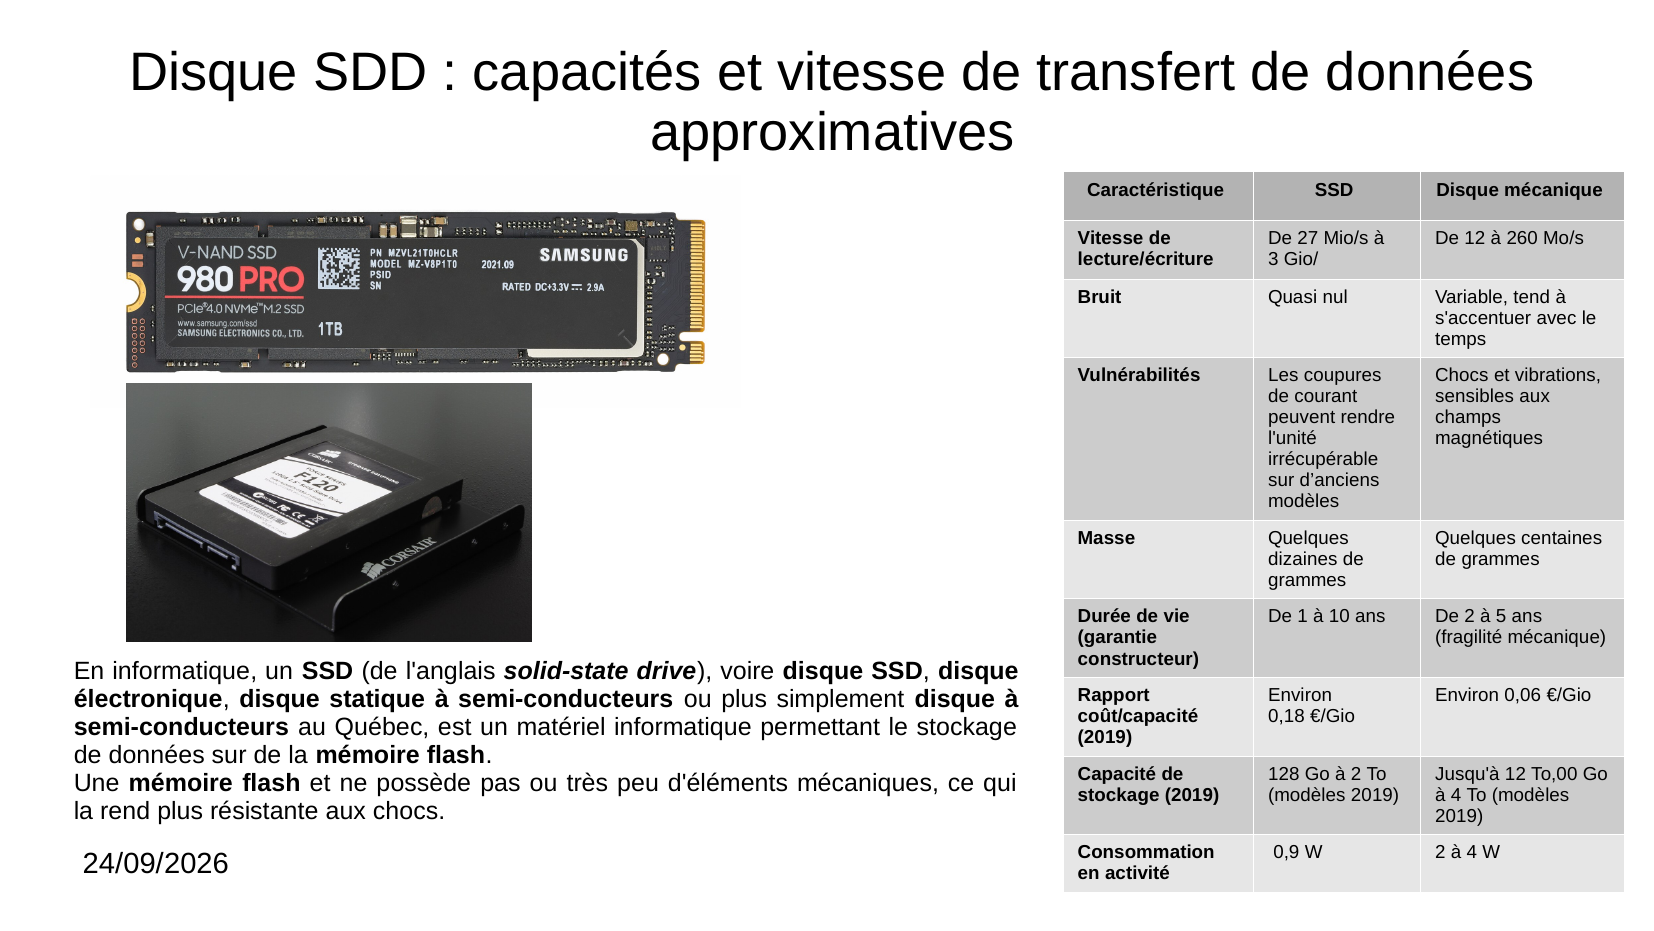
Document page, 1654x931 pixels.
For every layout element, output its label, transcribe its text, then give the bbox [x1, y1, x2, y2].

table_header SSD [1254, 172, 1420, 220]
table_cell Quasi nul [1254, 280, 1420, 357]
table_cell 2 à 4 W [1421, 835, 1624, 892]
table_header Caractéristique [1064, 172, 1253, 220]
table_cell Environ 0,18 €/Gio [1254, 678, 1420, 756]
table_cell Masse [1064, 521, 1253, 598]
picture [90, 175, 741, 643]
table_cell De 2 à 5 ans (fragilité mécanique) [1421, 599, 1624, 677]
table_cell Vitesse de lecture/écriture [1064, 221, 1253, 279]
table_cell Variable, tend à s'accentuer avec le temps [1421, 280, 1624, 357]
table_cell Chocs et vibrations, sensibles aux champs magnétiques [1421, 358, 1624, 520]
table_cell Rapport coût/capacité (2019) [1064, 678, 1253, 756]
table_header Disque mécanique [1421, 172, 1624, 220]
table_cell Environ 0,06 €/Gio [1421, 678, 1624, 756]
table_cell Vulnérabilités [1064, 358, 1253, 520]
table_cell De 1 à 10 ans [1254, 599, 1420, 677]
table_cell De 27 Mio/s à 3 Gio/ [1254, 221, 1420, 279]
table_cell 0,9 W [1254, 835, 1420, 892]
table_cell Les coupures de courant peuvent rendre l'unité irrécupérable sur d’anciens modèles [1254, 358, 1420, 520]
table_cell Jusqu'à 12 To,00 Go à 4 To (modèles 2019) [1421, 757, 1624, 834]
table_cell Bruit [1064, 280, 1253, 357]
table_cell Capacité de stockage (2019) [1064, 757, 1253, 834]
table_cell Consommation en activité [1064, 835, 1253, 892]
text_box En informatique, un SSD (de l'anglais solid-state drive), voire disque SSD, disque électronique, disque statique à semi-conducteurs ou plus simplement disque à semi-conducteurs au Québec, est un matériel informatique permettant le stockage de données sur de la mémoire flash. Une mémoire flash et ne possède pas ou très peu d'éléments mécaniques, ce qui la rend plus résistante aux chocs. [59, 649, 1034, 833]
table_cell Quelques dizaines de grammes [1254, 521, 1420, 598]
table_cell 128 Go à 2 To (modèles 2019) [1254, 757, 1420, 834]
table_cell De 12 à 260 Mo/s [1421, 221, 1624, 279]
table_cell Durée de vie (garantie constructeur) [1064, 599, 1253, 677]
table_cell Quelques centaines de grammes [1421, 521, 1624, 598]
title Disque SDD : capacités et vitesse de transfert de données approximatives [88, 41, 1577, 163]
